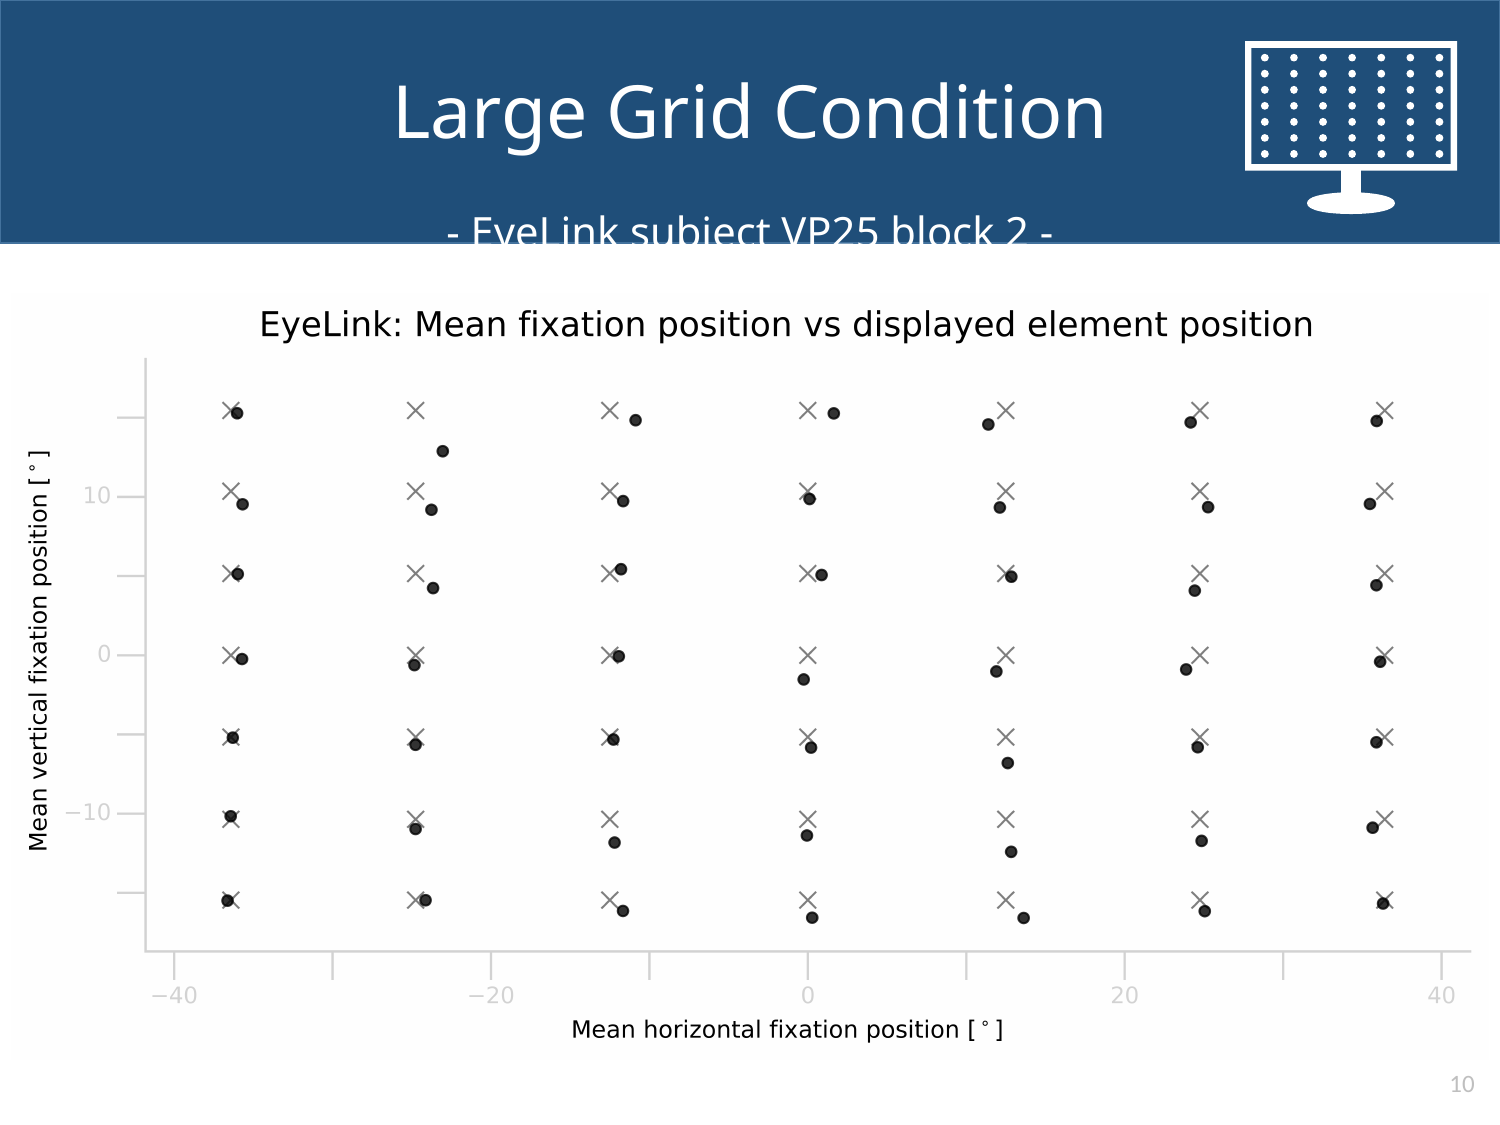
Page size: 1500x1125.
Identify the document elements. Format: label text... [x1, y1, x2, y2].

text_box - EyeLink subject VP25 block 2 - [284, 174, 1216, 267]
title Large Grid Condition [103, 62, 1245, 168]
picture [11, 293, 1489, 1060]
picture [1245, 29, 1458, 215]
